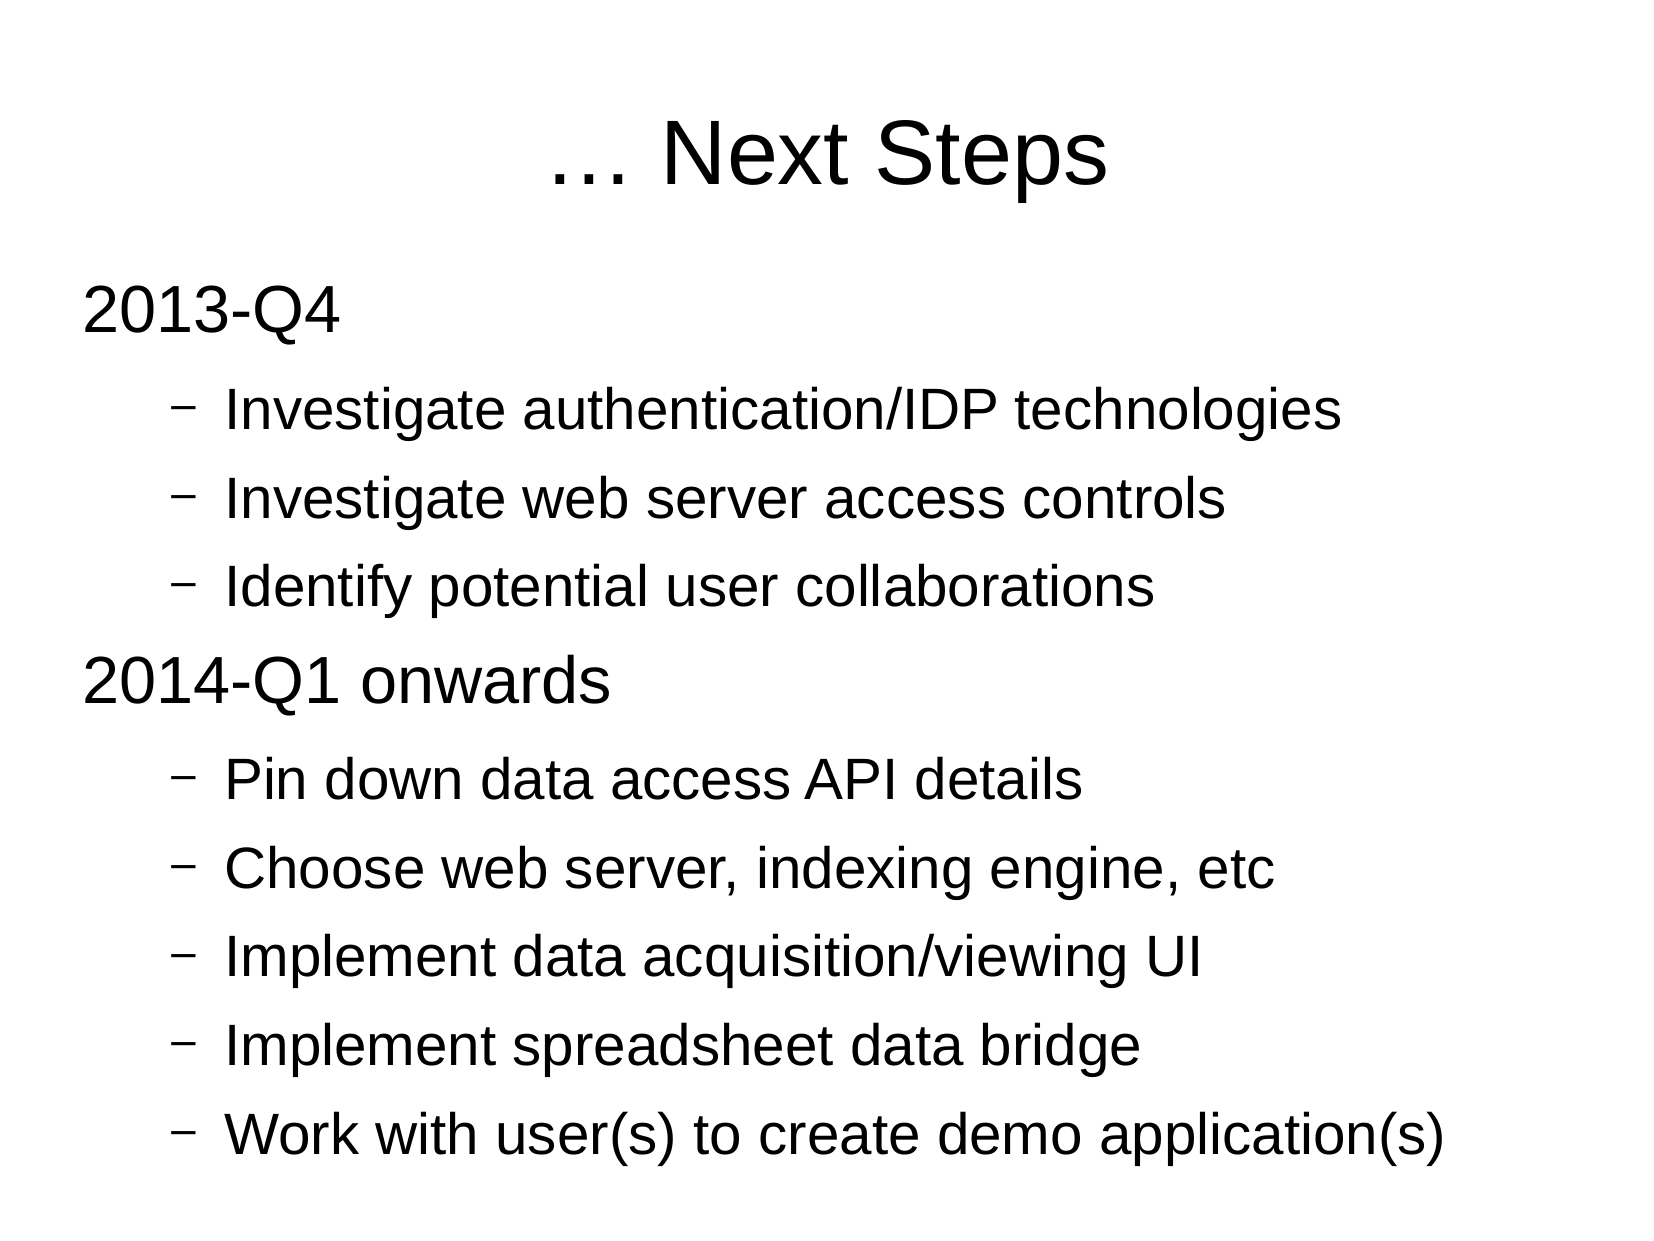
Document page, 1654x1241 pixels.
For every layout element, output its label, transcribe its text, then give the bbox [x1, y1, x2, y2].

title … Next Steps [82, 49, 1571, 257]
list 2013-Q4 Investigate authentication/IDP technologies Investigate web server access controls Identify potential user collaborations 2014-Q1 onwards Pin down data access API details Choose web server, indexing engine, etc Implement data acquisition/viewing UI Implement spreadsheet data bridge Work with user(s) to create demo application(s) [82, 272, 1571, 1167]
